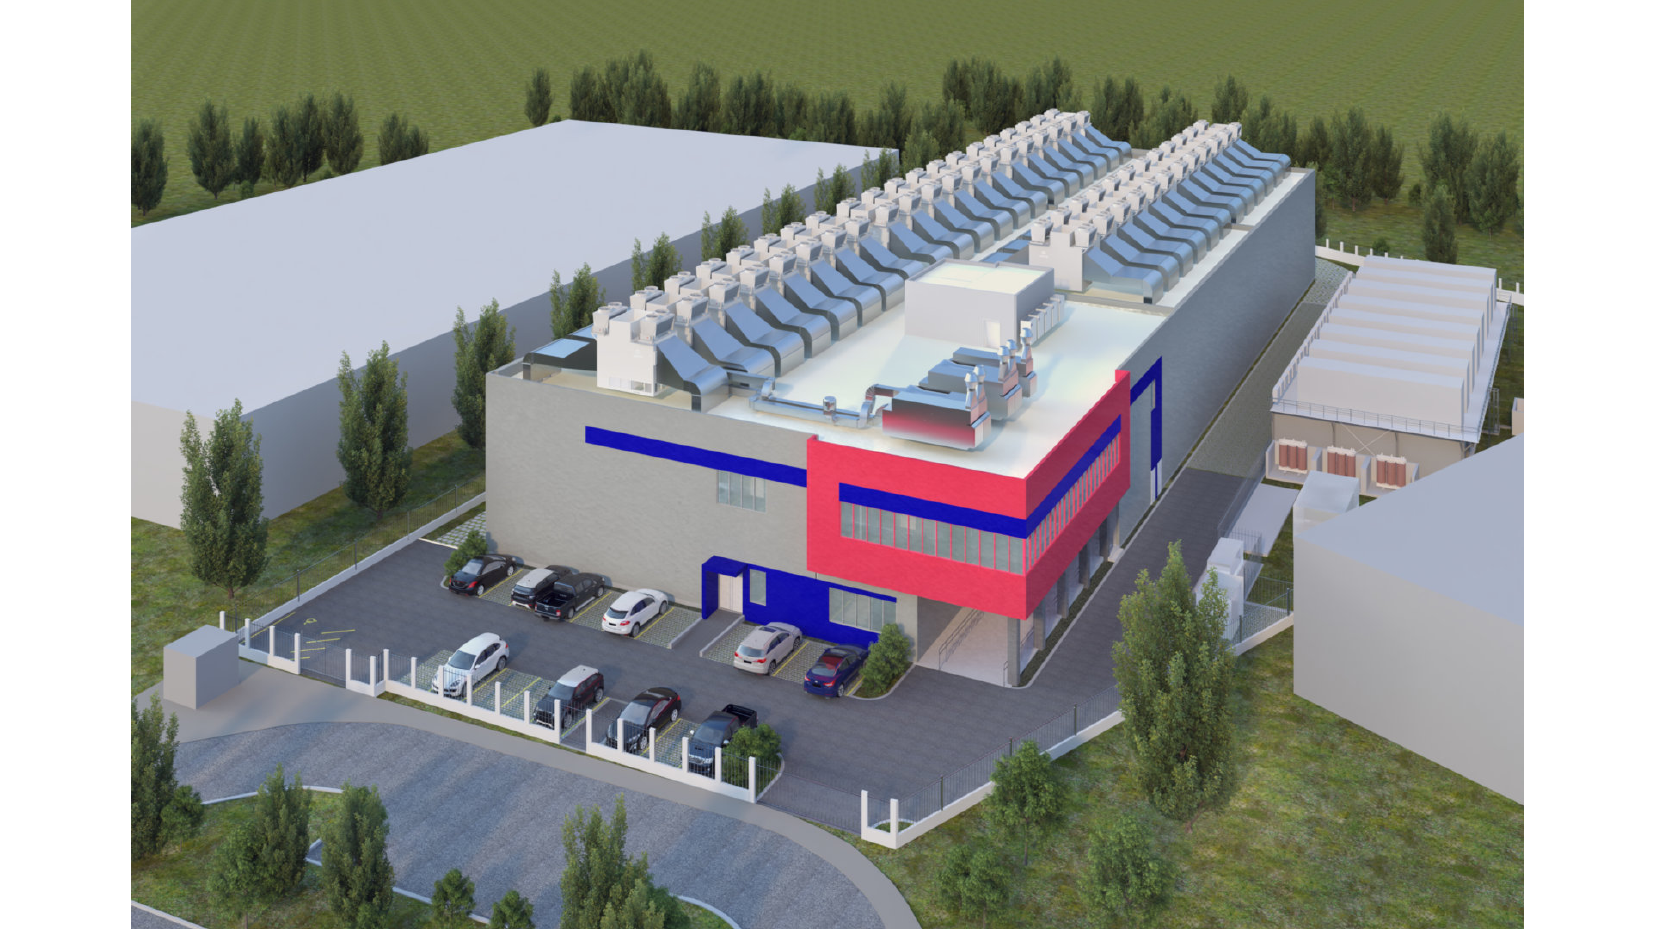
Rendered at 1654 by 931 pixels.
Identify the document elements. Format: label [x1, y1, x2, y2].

picture [131, 0, 1524, 929]
